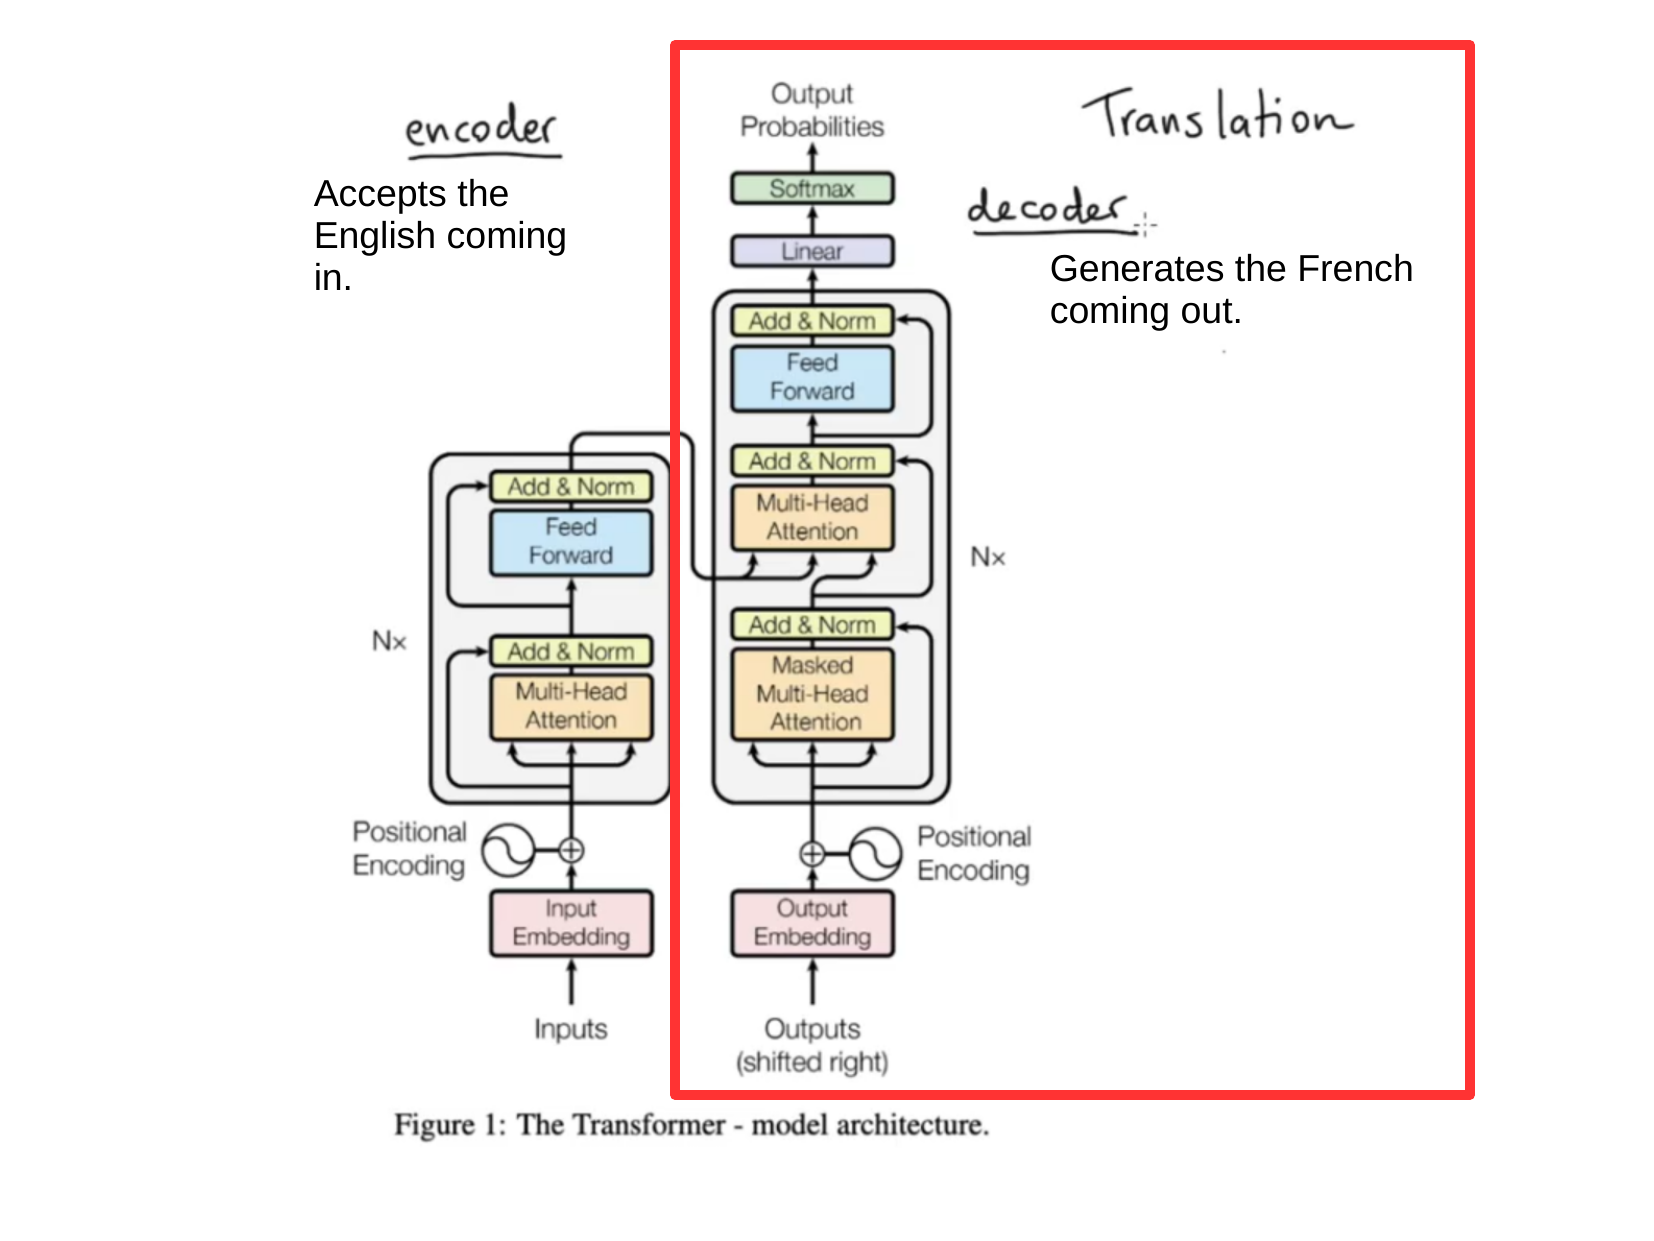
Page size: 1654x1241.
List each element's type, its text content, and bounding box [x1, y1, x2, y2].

picture [680, 62, 1378, 1090]
picture [298, 62, 1378, 1169]
text_box Generates the French coming out. [1035, 240, 1441, 339]
text_box Accepts the English coming in. [298, 165, 601, 306]
